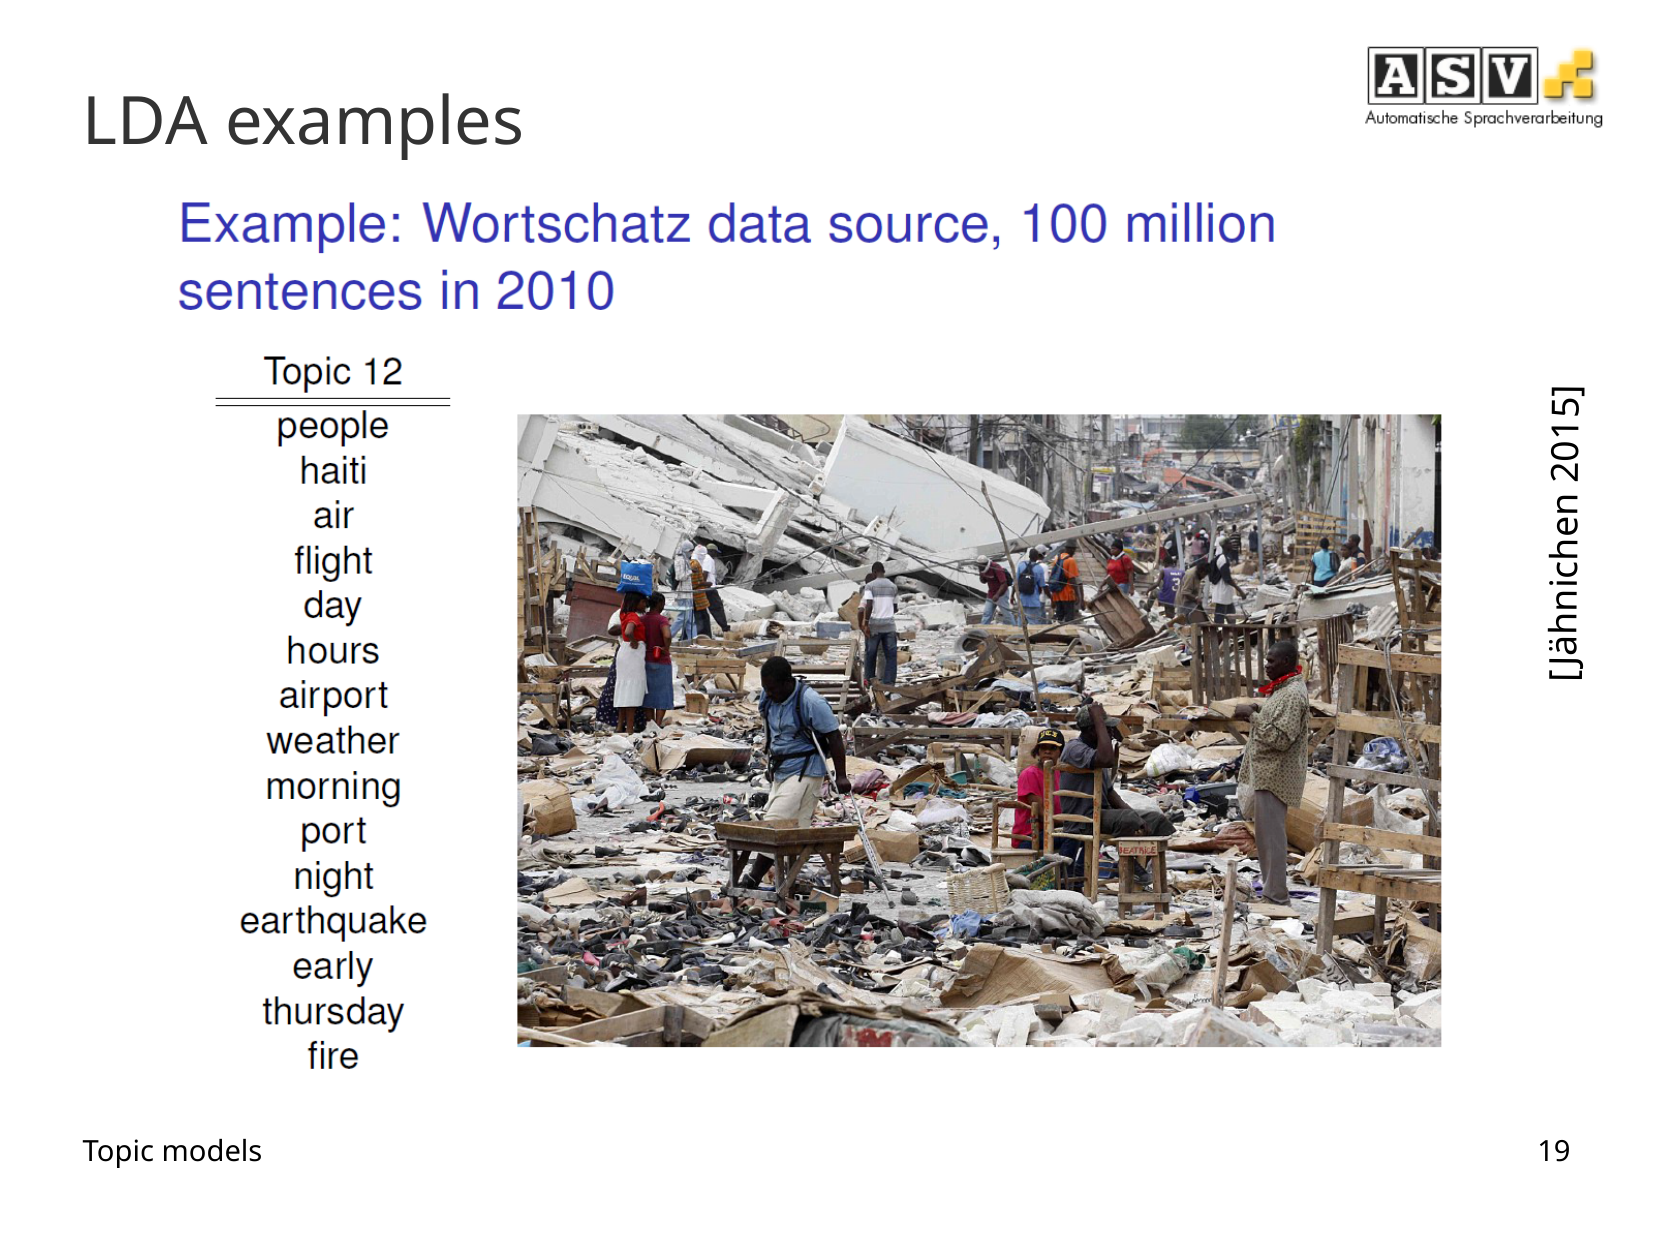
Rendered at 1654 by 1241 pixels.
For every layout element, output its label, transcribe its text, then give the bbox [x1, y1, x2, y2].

picture [1364, 43, 1605, 129]
title LDA examples [82, 49, 1347, 189]
picture [165, 188, 1492, 1074]
text_box [Jähnichen 2015] [1528, 380, 1595, 697]
